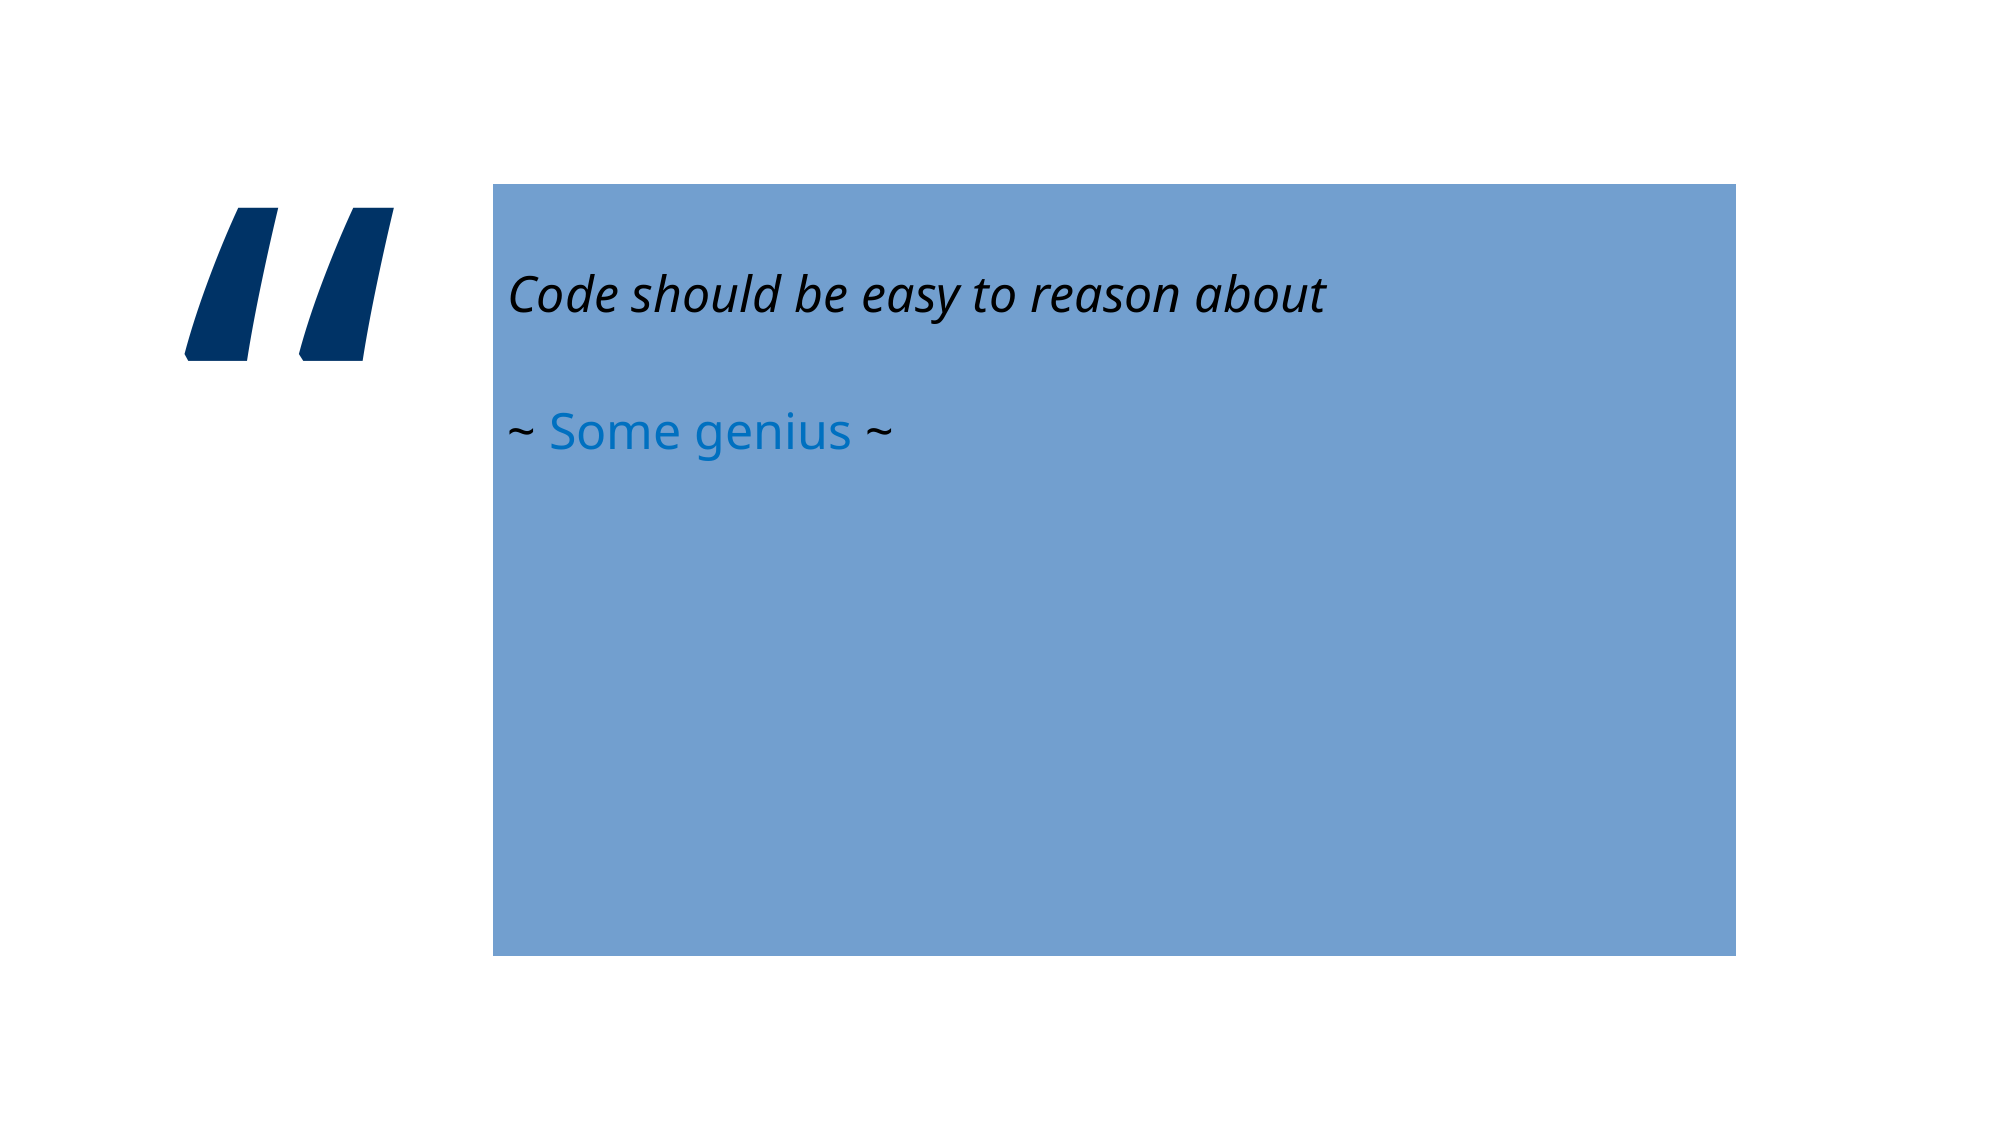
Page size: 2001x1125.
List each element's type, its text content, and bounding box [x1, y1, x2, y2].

table_header Code should be easy to reason about ~ Some genius ~ [493, 184, 1736, 956]
text_box “ [162, 21, 453, 795]
